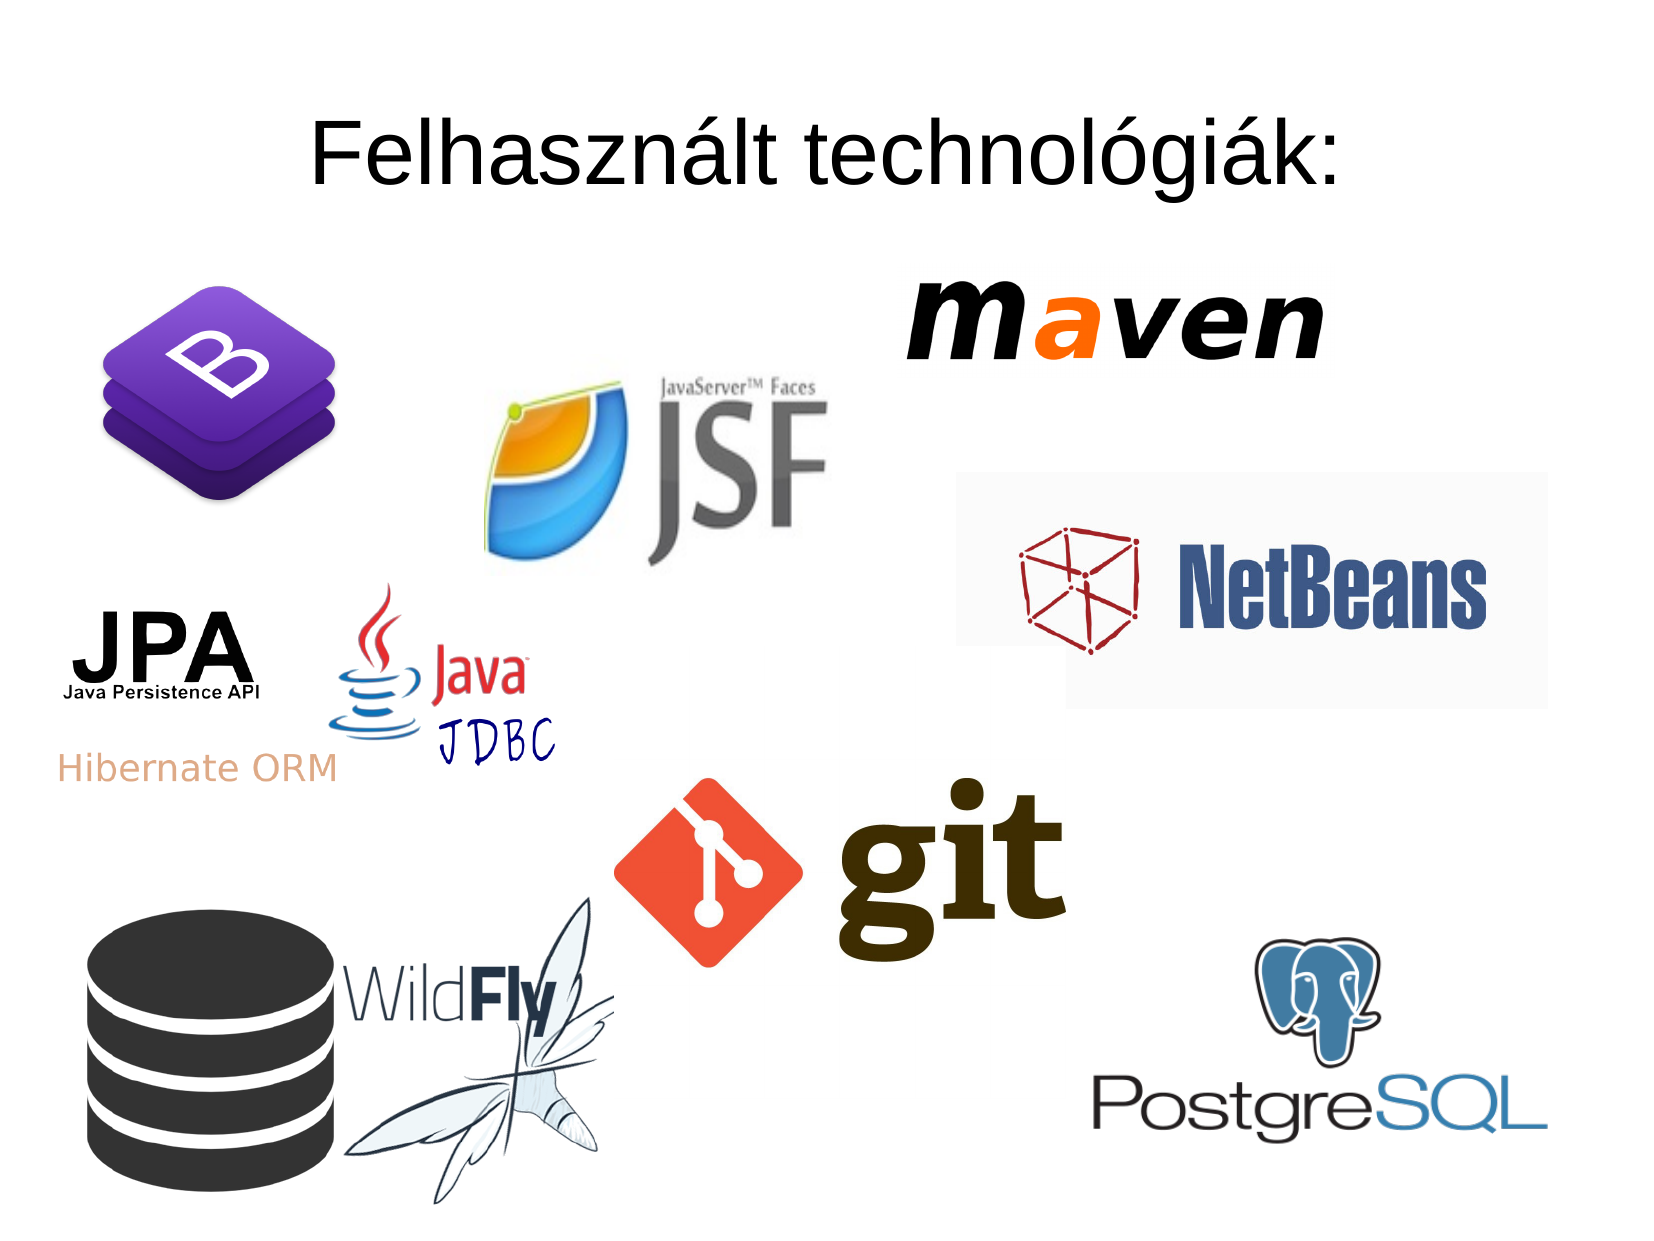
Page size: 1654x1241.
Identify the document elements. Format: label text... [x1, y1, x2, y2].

picture [59, 472, 1571, 1205]
picture [83, 280, 355, 508]
picture [35, 354, 839, 815]
title Felhasznált technológiák: [82, 49, 1571, 257]
picture [897, 263, 1335, 378]
